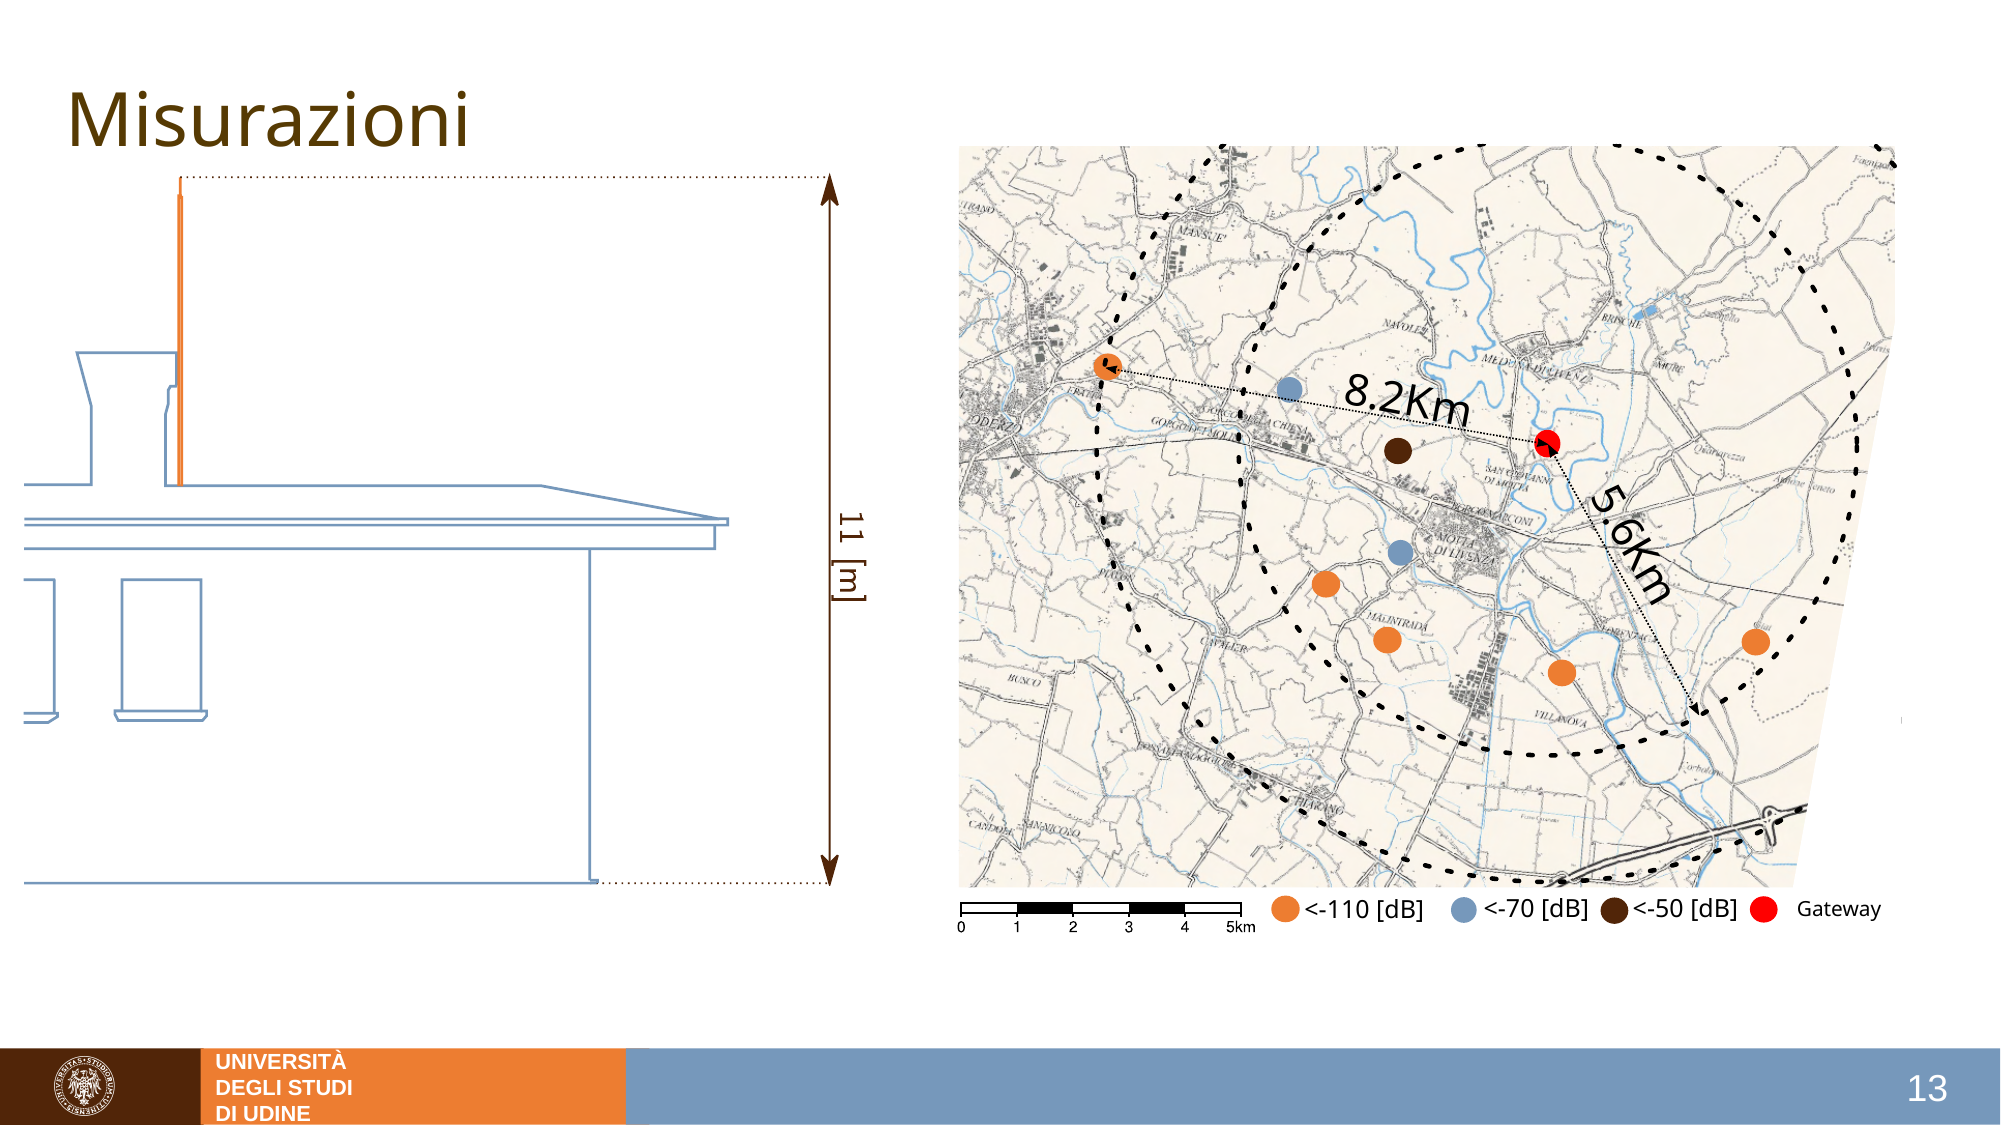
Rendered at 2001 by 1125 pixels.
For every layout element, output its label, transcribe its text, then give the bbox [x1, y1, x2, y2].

text_box Misurazioni [31, 63, 1437, 169]
picture [956, 141, 1902, 951]
picture [23, 170, 884, 886]
text_box [0, 1048, 200, 1125]
text_box UNIVERSITÀ DEGLI STUDI DI UDINE [200, 1048, 625, 1125]
picture [51, 1053, 117, 1120]
text_box 13 [1864, 1056, 1963, 1117]
text_box [625, 1048, 2001, 1125]
